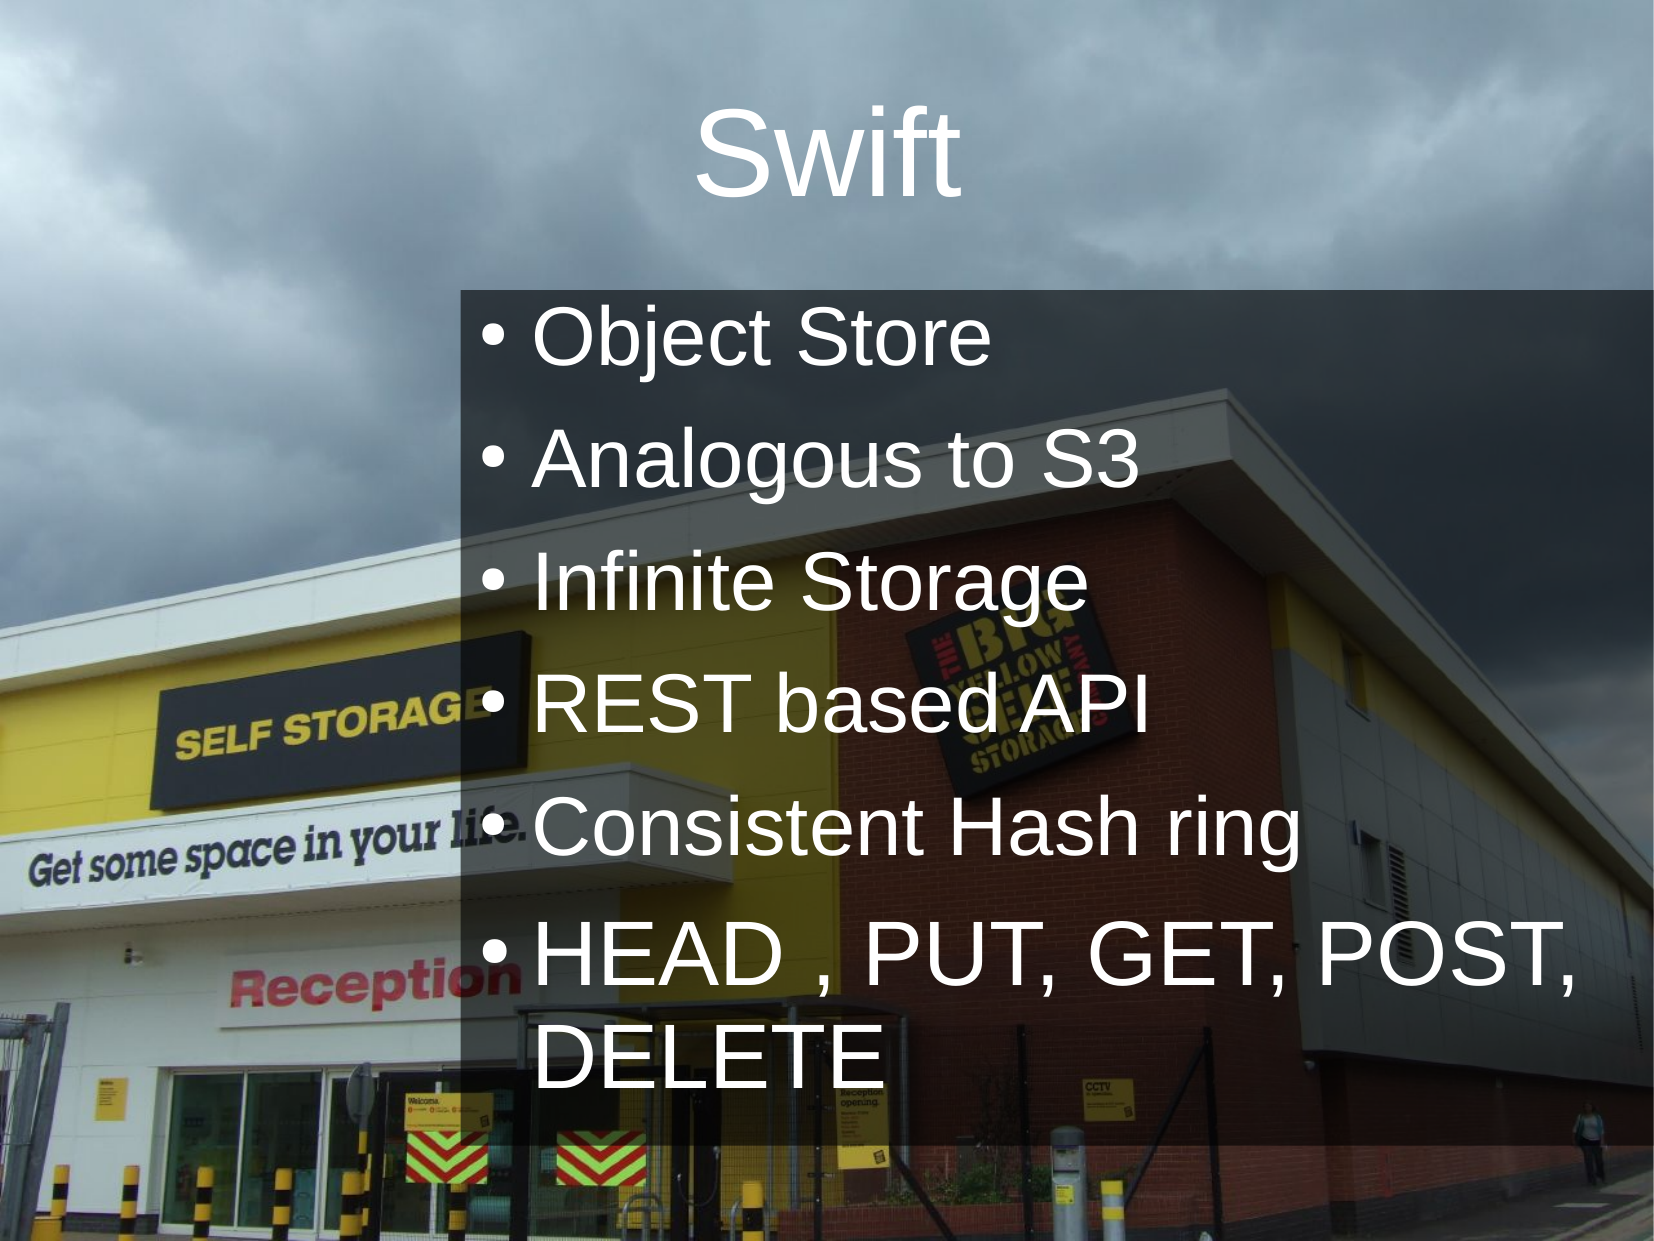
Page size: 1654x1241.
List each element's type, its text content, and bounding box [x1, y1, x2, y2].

picture [0, 0, 1654, 1241]
list Object Store Analogous to S3 Infinite Storage REST based API Consistent Hash ring HEAD , PUT, GET, POST, DELETE [460, 290, 1654, 1146]
title Swift [82, 49, 1571, 257]
